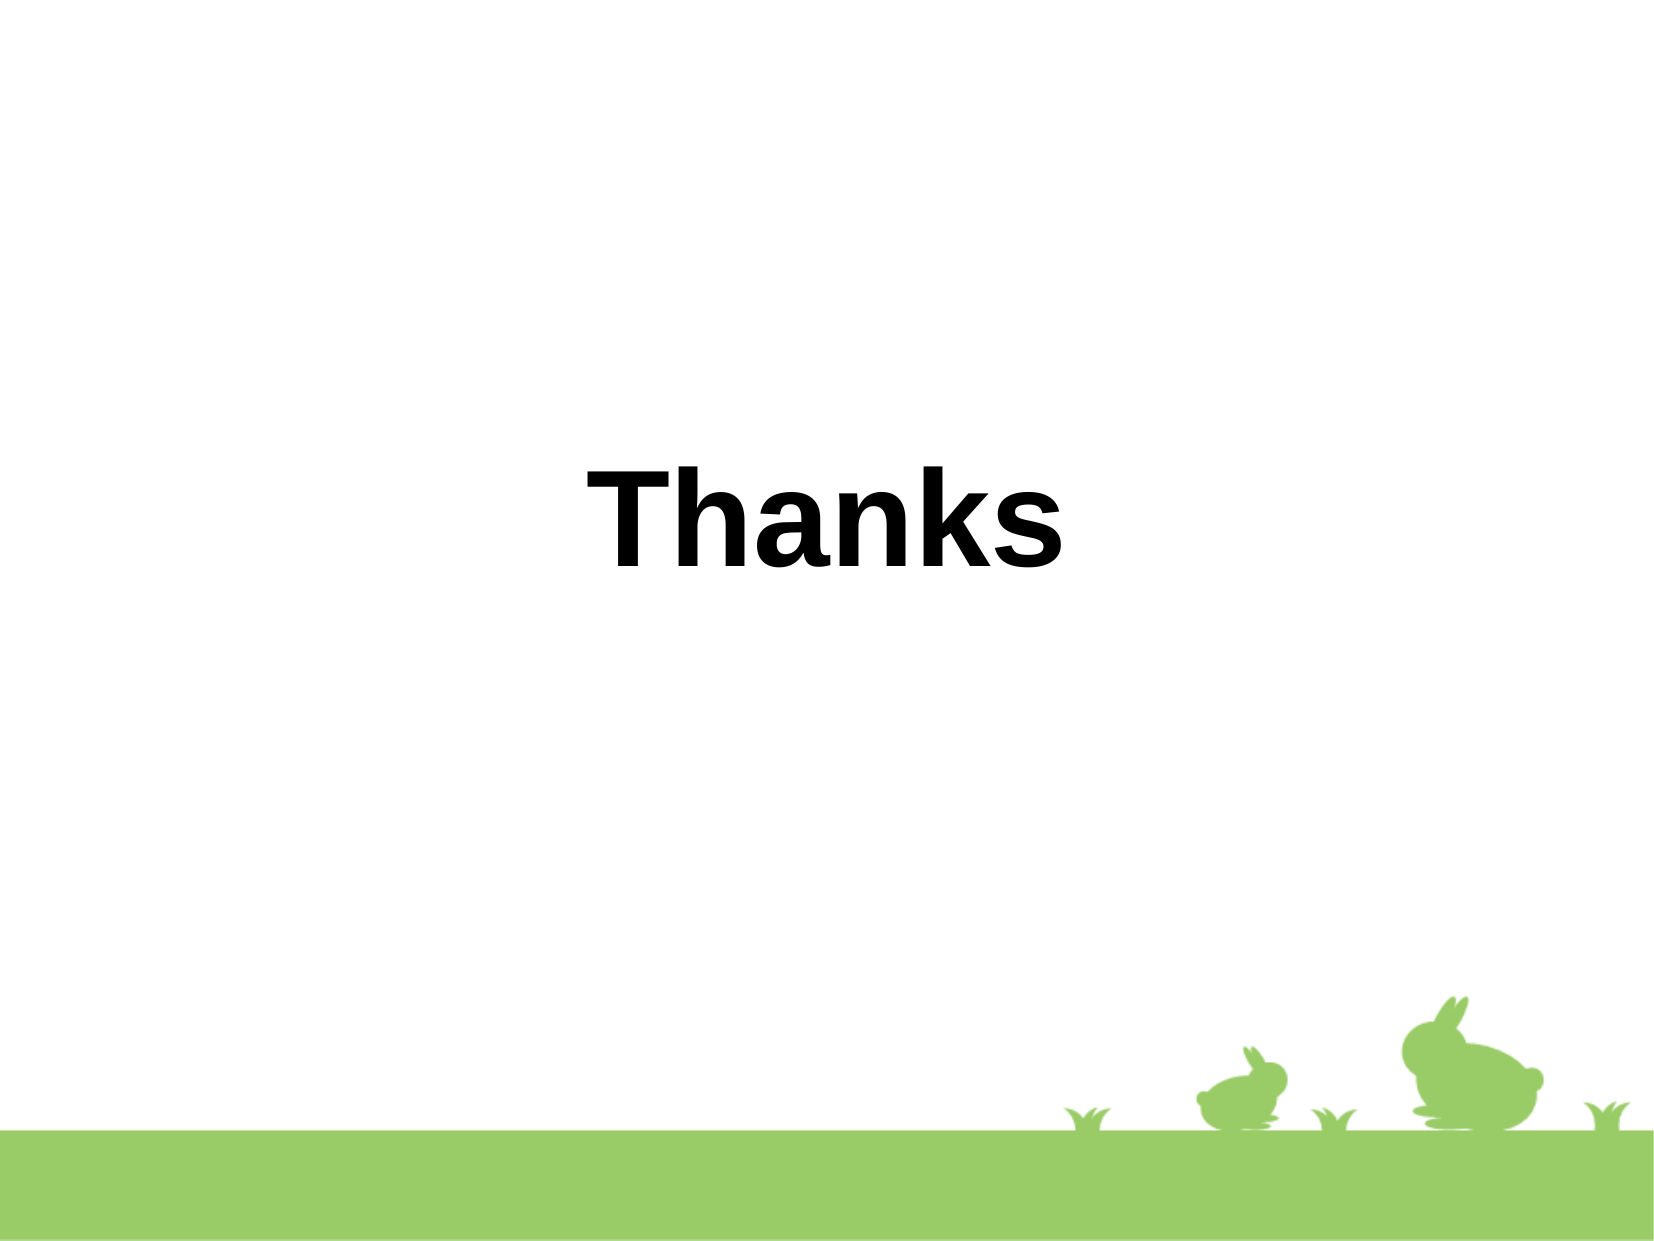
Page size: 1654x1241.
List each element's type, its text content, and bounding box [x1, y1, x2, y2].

picture [0, 0, 1654, 1241]
title Thanks [82, 415, 1571, 623]
